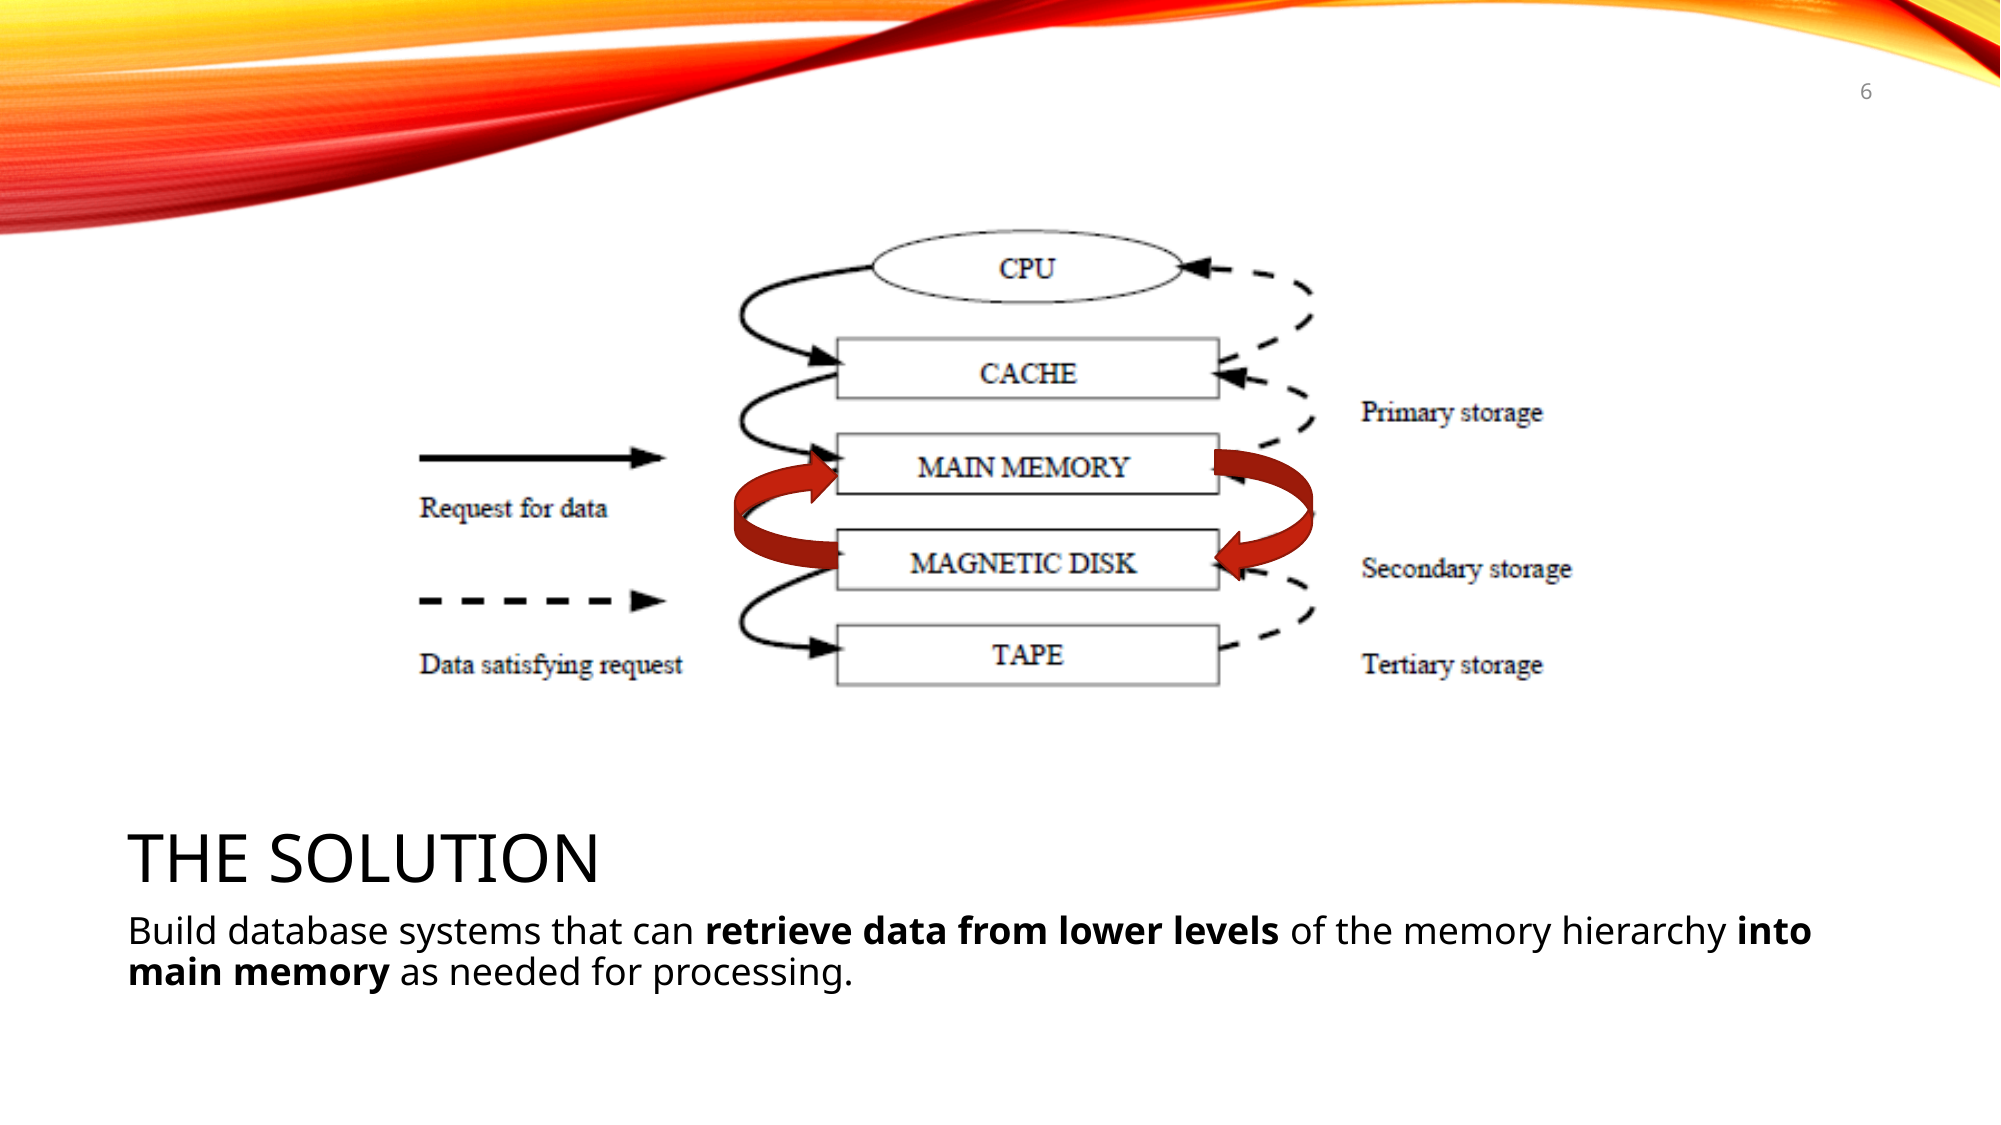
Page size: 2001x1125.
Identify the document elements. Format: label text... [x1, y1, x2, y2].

text_box [734, 451, 838, 569]
text_box [1215, 450, 1313, 581]
list Build database systems that can retrieve data from lower levels of the memory hierarchy into main memory as needed for processing. [112, 904, 1888, 1021]
slide_number <number> [1437, 62, 1888, 123]
title The solution [112, 770, 1888, 904]
picture [0, 0, 2000, 739]
